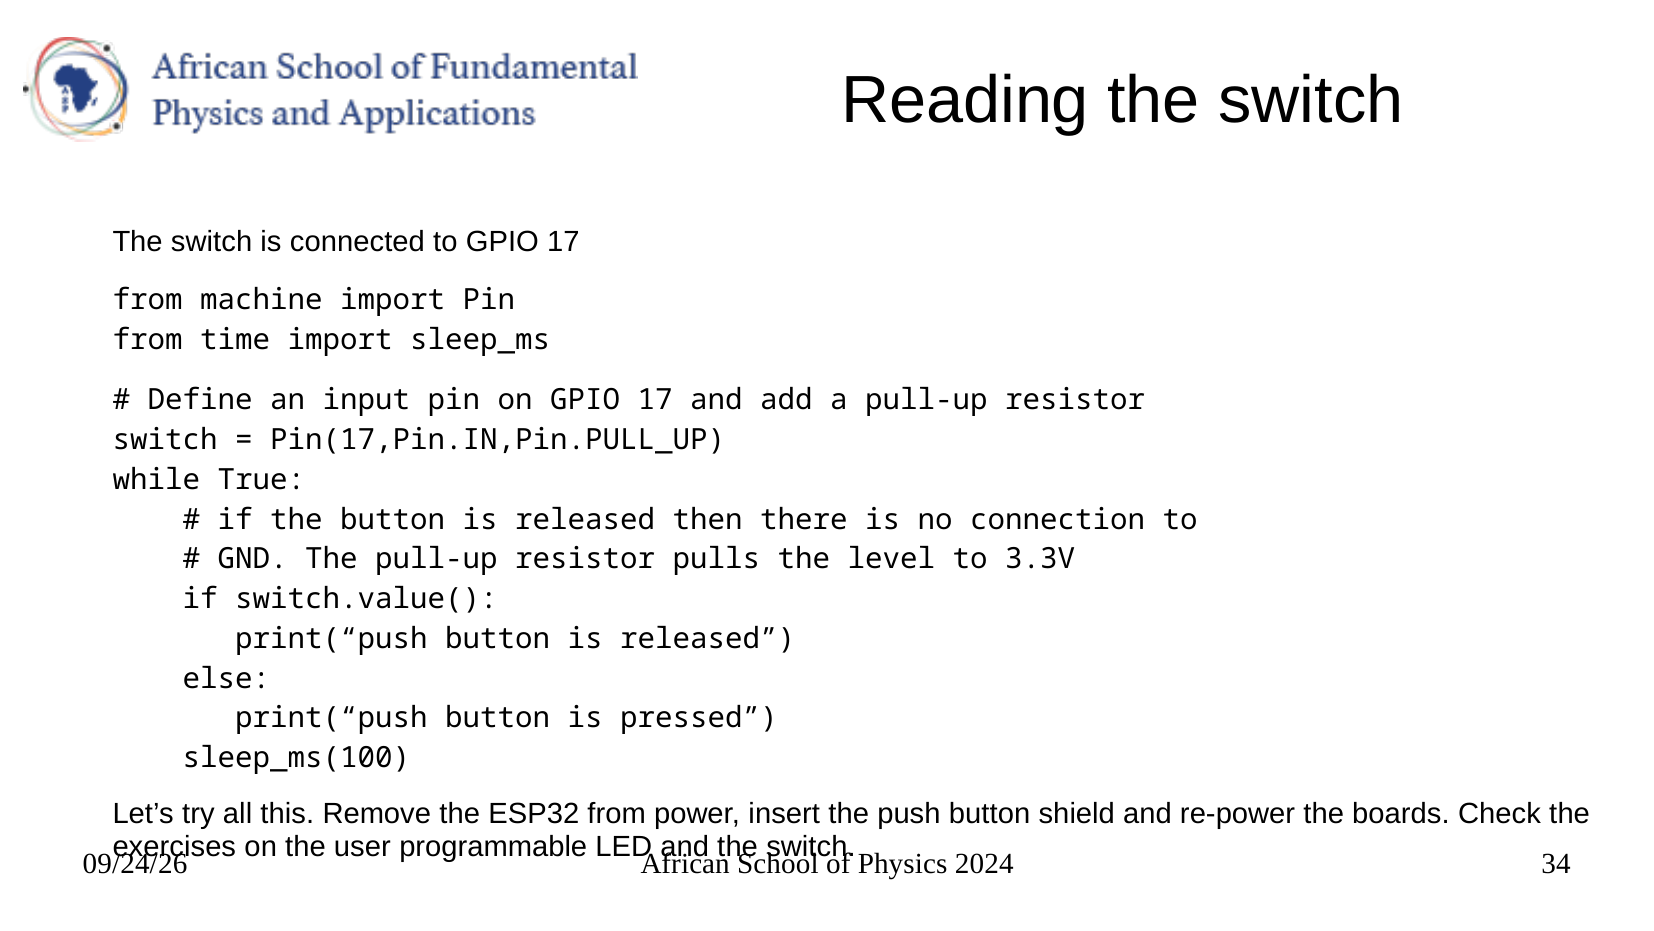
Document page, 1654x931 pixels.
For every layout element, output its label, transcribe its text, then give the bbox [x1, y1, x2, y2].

list The switch is connected to GPIO 17 from machine import Pin from time import sleep_ms # Define an input pin on GPIO 17 and add a pull-up resistor switch = Pin(17,Pin.IN,Pin.PULL_UP) while True: # if the button is released then there is no connection to # GND. The pull-up resistor pulls the level to 3.3V if switch.value(): print(“push button is released”) else: print(“push button is pressed”) sleep_ms(100) Let’s try all this. Remove the ESP32 from power, insert the push button shield and re-power the boards. Check the exercises on the user programmable LED and the switch. [112, 225, 1601, 863]
title Reading the switch [635, 21, 1610, 177]
picture [23, 37, 635, 142]
